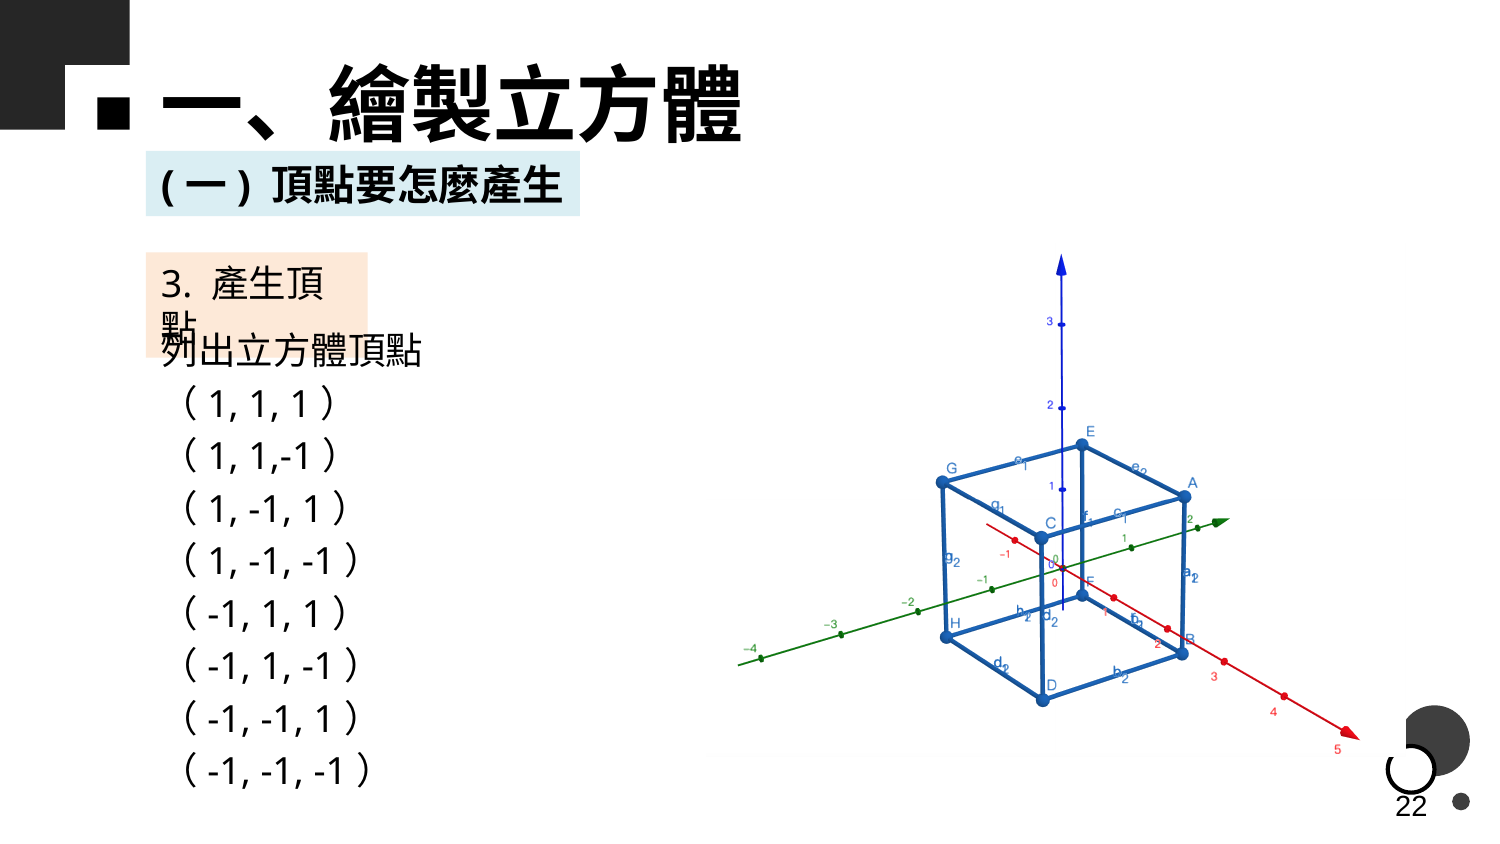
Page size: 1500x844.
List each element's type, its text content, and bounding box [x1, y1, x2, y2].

text_box [97, 97, 130, 130]
text_box 3. 產生頂點 [145, 252, 368, 319]
text_box [0, 0, 130, 130]
slide_number <number> [1092, 782, 1443, 827]
title 一、繪製立方體 [145, 32, 1105, 173]
text_box 列出立方體頂點 （1, 1, 1） （1, 1,-1） （1, -1, 1） （1, -1, -1） （-1, 1, 1） （-1, 1, -1） （-1, -1, 1） （-1, -1, -1） [145, 319, 567, 826]
picture [706, 243, 1406, 757]
text_box (一) 頂點要怎麼產生 [145, 150, 580, 217]
text_box [1387, 705, 1470, 782]
text_box [1452, 792, 1470, 811]
